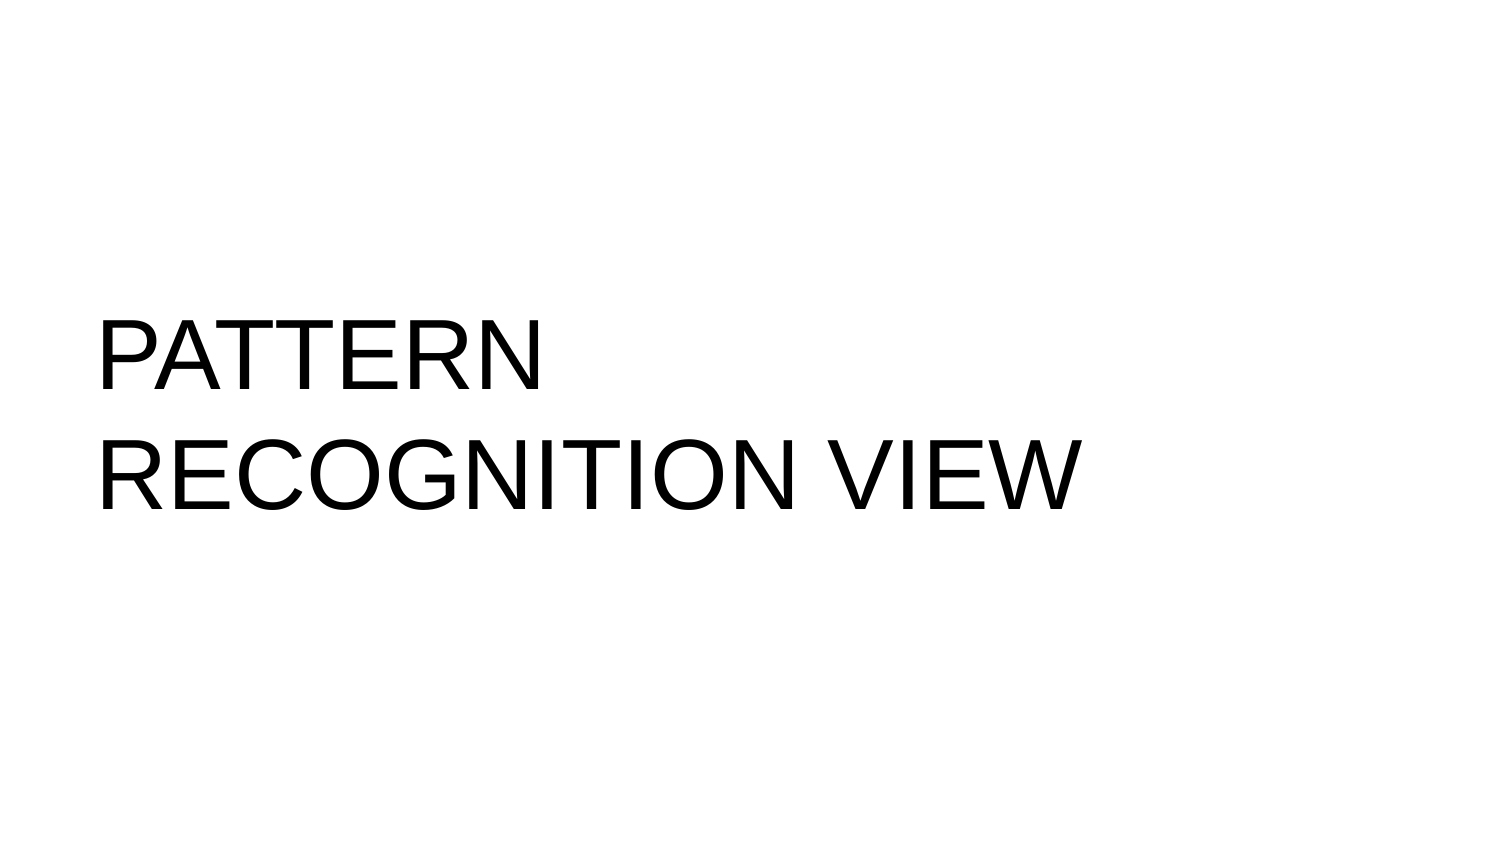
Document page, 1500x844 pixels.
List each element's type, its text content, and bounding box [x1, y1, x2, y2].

title PATTERN RECOGNITION VIEW [80, 73, 1125, 745]
